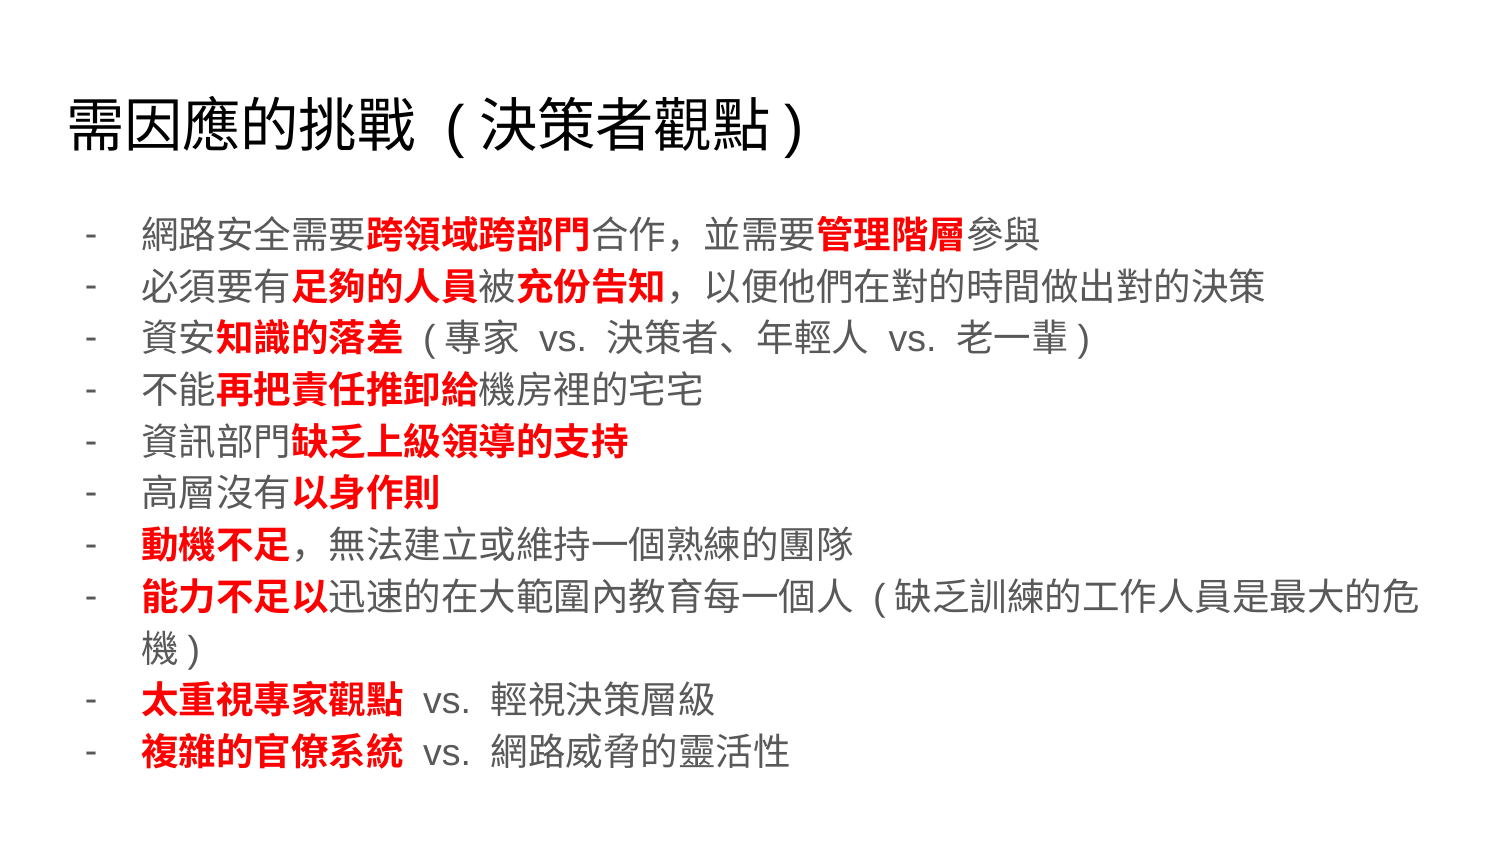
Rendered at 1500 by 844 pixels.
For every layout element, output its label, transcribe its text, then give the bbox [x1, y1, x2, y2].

list 網路安全需要跨領域跨部門合作，並需要管理階層參與 必須要有足夠的人員被充份告知，以便他們在對的時間做出對的決策 資安知識的落差 (專家 vs. 決策者、年輕人 vs. 老一輩) 不能再把責任推卸給機房裡的宅宅 資訊部門缺乏上級領導的支持 高層沒有以身作則 動機不足，無法建立或維持一個熟練的團隊 能力不足以迅速的在大範圍內教育每一個人 (缺乏訓練的工作人員是最大的危機) 太重視專家觀點 vs. 輕視決策層級 複雜的官僚系統 vs. 網路威脅的靈活性 [51, 189, 1449, 750]
title 需因應的挑戰 (決策者觀點) [51, 72, 1449, 167]
